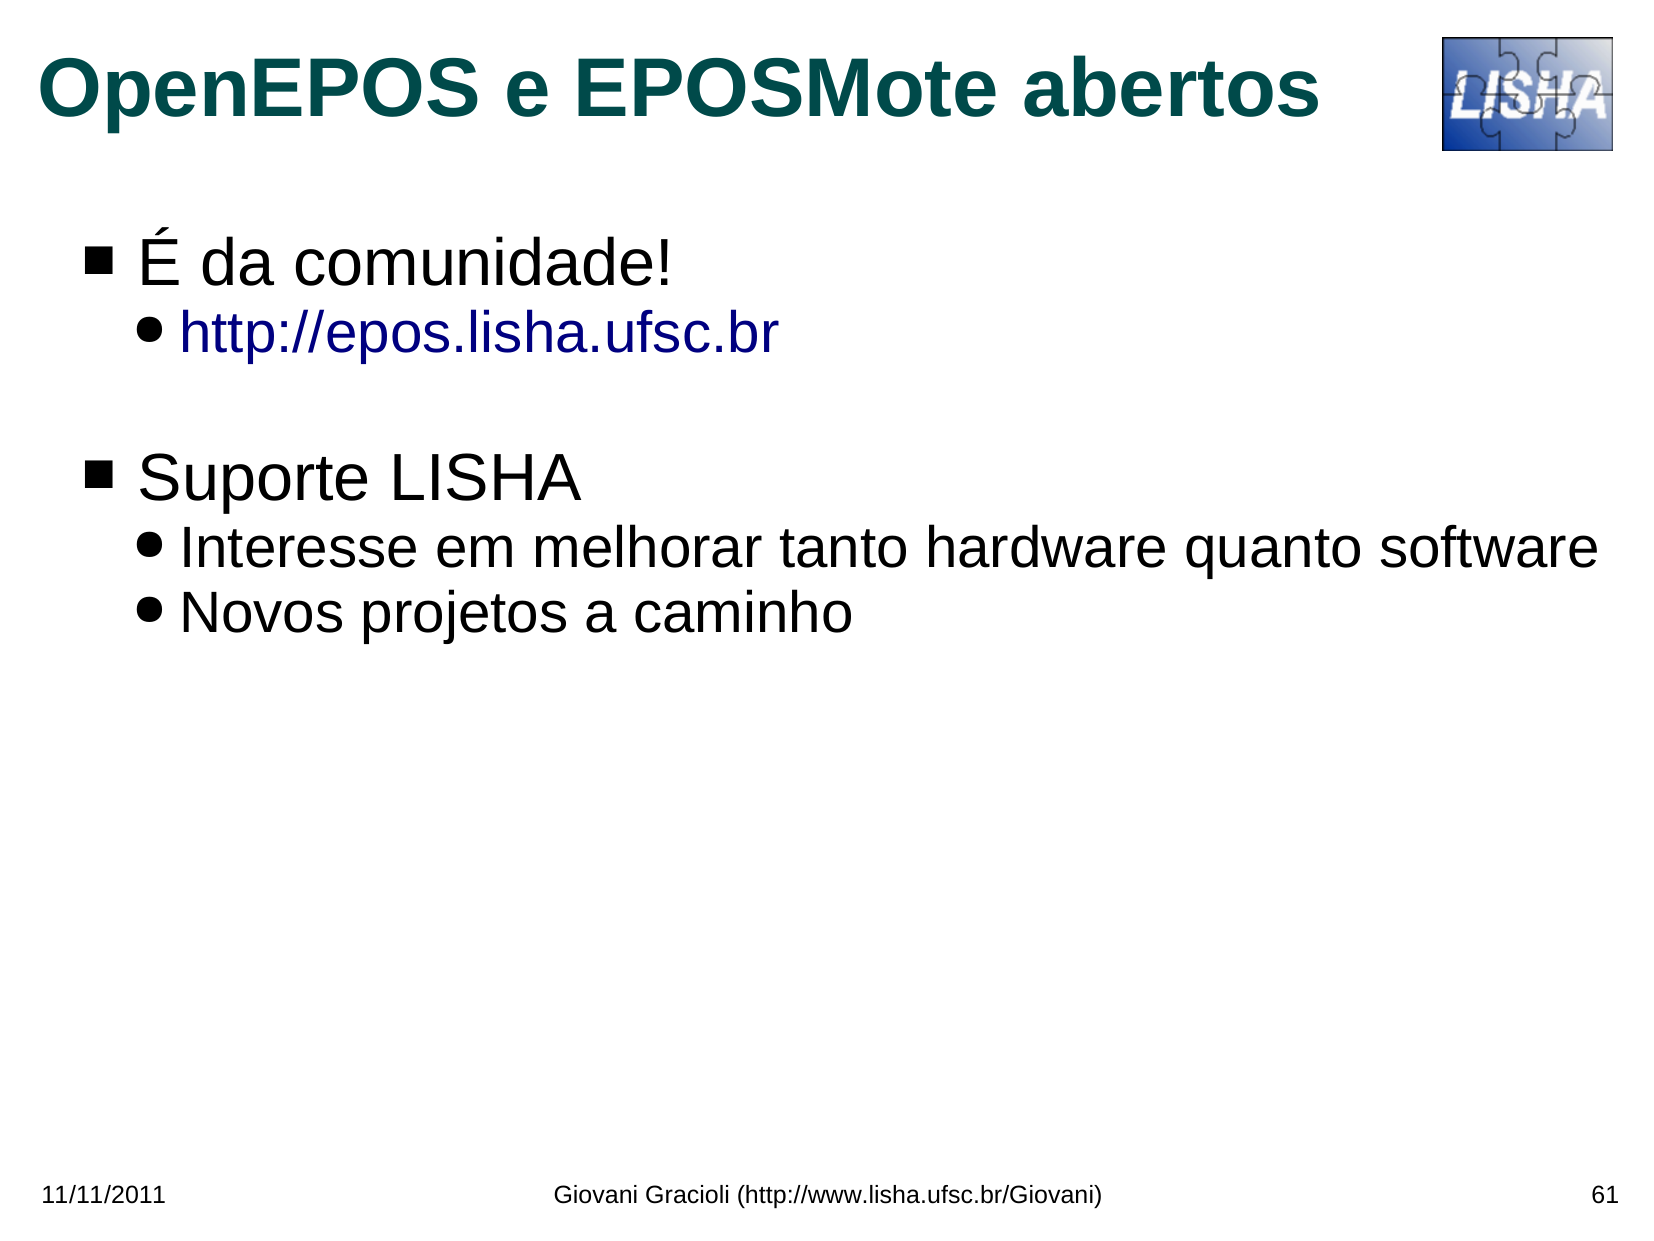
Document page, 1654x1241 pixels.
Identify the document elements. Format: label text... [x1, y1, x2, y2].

list É da comunidade! http://epos.lisha.ufsc.br Suporte LISHA Interesse em melhorar tanto hardware quanto software Novos projetos a caminho [37, 225, 1613, 1163]
picture [1442, 37, 1613, 151]
title OpenEPOS e EPOSMote abertos [37, 37, 1426, 151]
